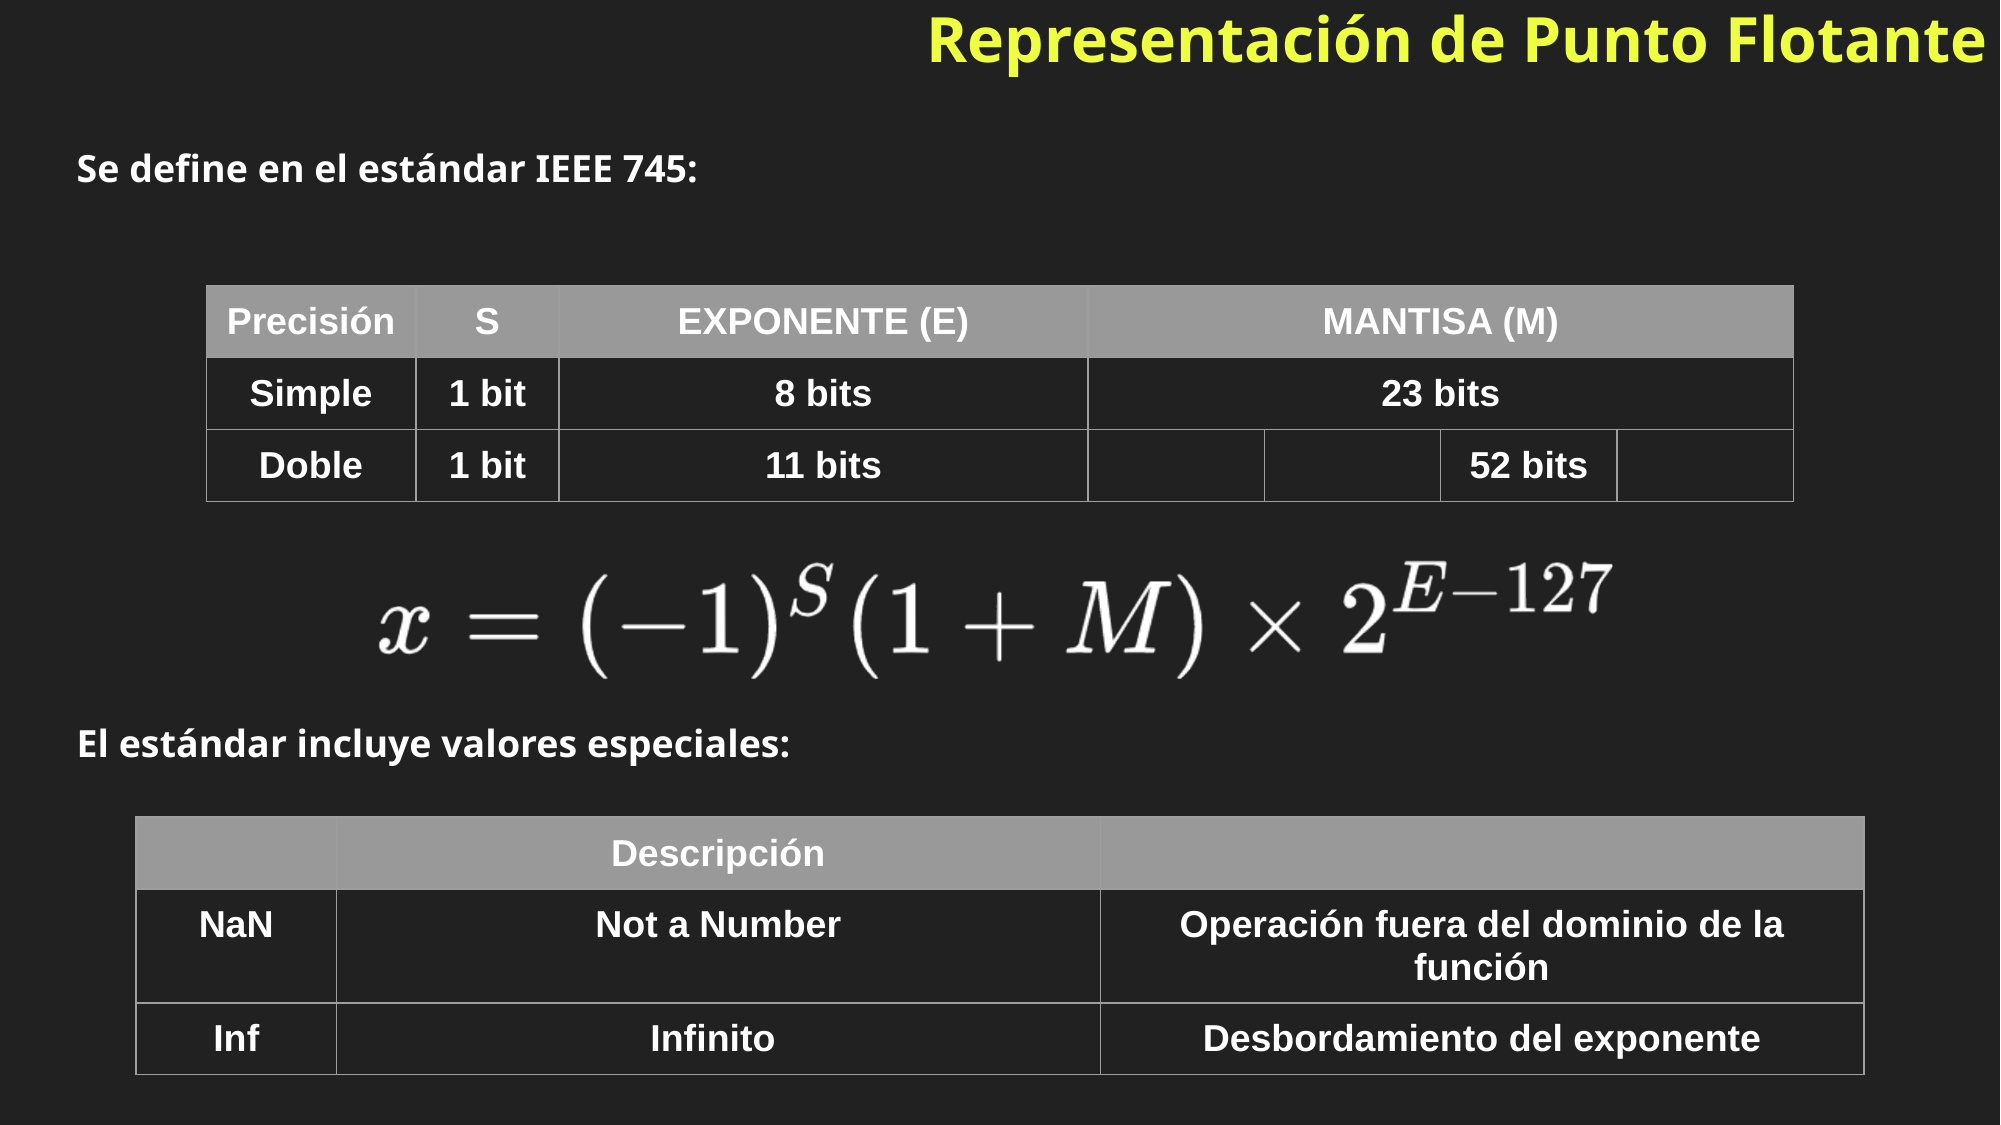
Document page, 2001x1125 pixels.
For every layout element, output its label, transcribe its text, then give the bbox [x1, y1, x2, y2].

table_cell [1089, 430, 1264, 501]
table_cell [1618, 430, 1793, 501]
table_header MANTISA (M) [1089, 287, 1793, 357]
table_cell Desbordamiento del exponente [1101, 1004, 1863, 1074]
table_cell Operación fuera del dominio de la función [1101, 890, 1863, 1002]
table_cell [1265, 430, 1440, 501]
title Representación de Punto Flotante [438, 19, 1989, 132]
table_cell Simple [207, 358, 415, 429]
table_header Descripción [337, 818, 1100, 888]
table_cell 1 bit [417, 358, 558, 429]
table_cell NaN [137, 890, 336, 1002]
picture [375, 555, 1625, 691]
table_cell 52 bits [1441, 430, 1616, 501]
table_cell 23 bits [1089, 358, 1793, 429]
table_header [1101, 818, 1863, 888]
table_header S [417, 287, 558, 357]
table_cell Doble [207, 430, 415, 501]
table_header [137, 818, 336, 888]
text_box Se define en el estándar IEEE 745: [61, 129, 1022, 242]
table_cell Inf [137, 1004, 336, 1074]
text_box El estándar incluye valores especiales: [61, 705, 1022, 817]
table_cell Not a Number [337, 890, 1100, 1002]
table_cell 8 bits [560, 358, 1087, 429]
table_cell 11 bits [560, 430, 1087, 501]
table_header EXPONENTE (E) [560, 287, 1087, 357]
table_cell 1 bit [417, 430, 558, 501]
table_header Precisión [207, 287, 415, 357]
table_cell Infinito [337, 1004, 1100, 1074]
